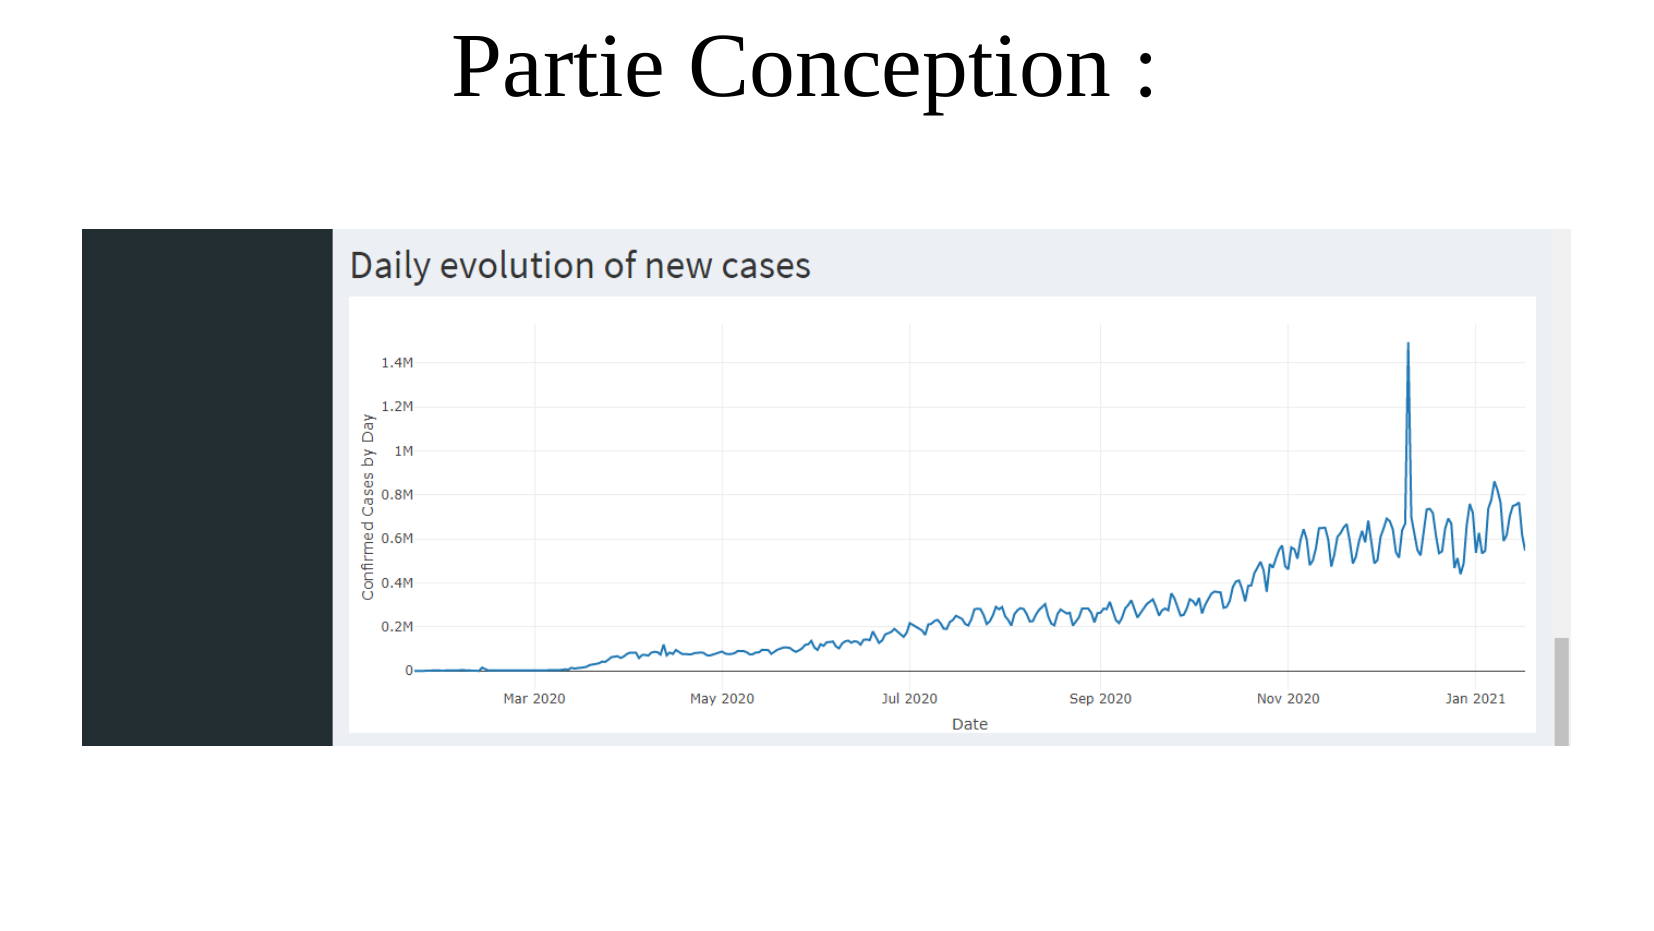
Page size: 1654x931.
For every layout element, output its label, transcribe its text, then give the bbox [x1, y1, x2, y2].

picture [82, 229, 1571, 746]
title Partie Conception : [23, 11, 1589, 119]
